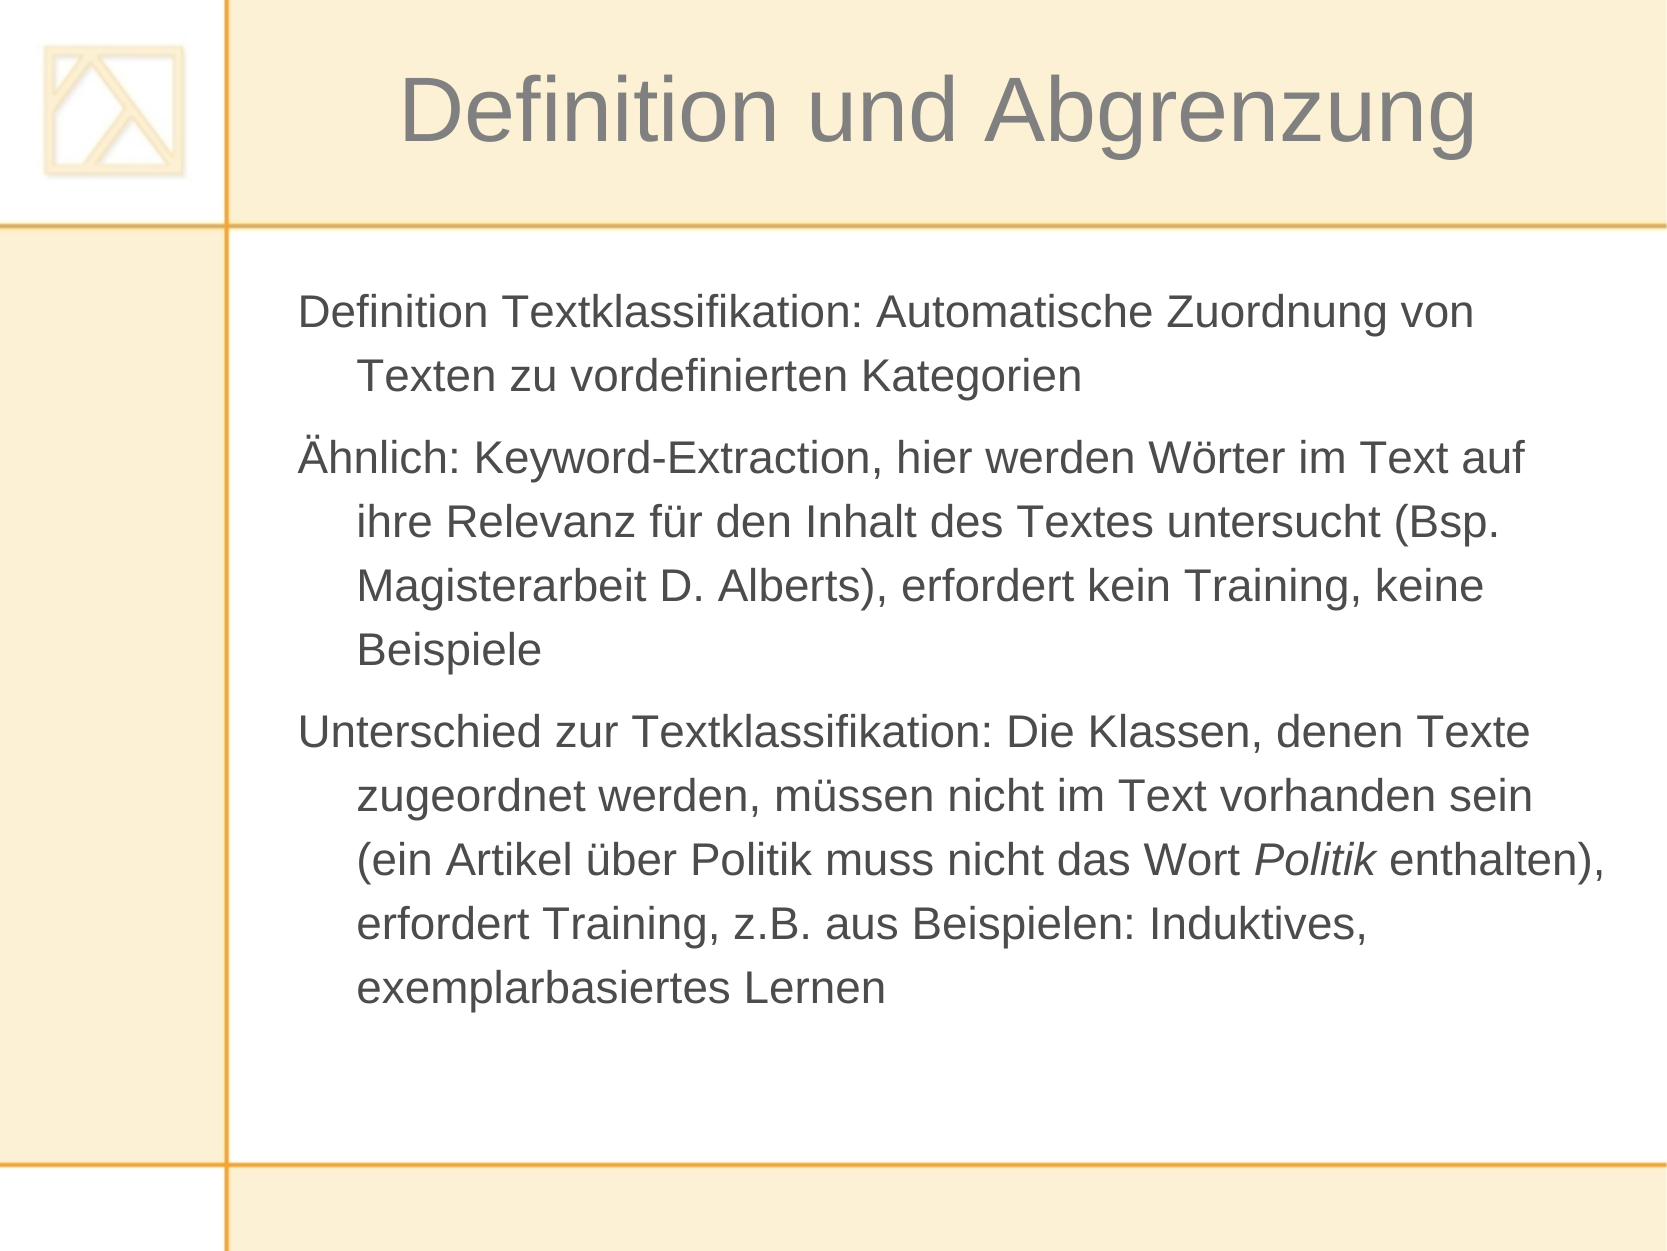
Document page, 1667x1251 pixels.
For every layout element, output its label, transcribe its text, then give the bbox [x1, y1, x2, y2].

list Definition Textklassifikation: Automatische Zuordnung von Texten zu vordefinierten Kategorien Ähnlich: Keyword-Extraction, hier werden Wörter im Text auf ihre Relevanz für den Inhalt des Textes untersucht (Bsp. Magisterarbeit D. Alberts), erfordert kein Training, keine Beispiele Unterschied zur Textklassifikation: Die Klassen, denen Texte zugeordnet werden, müssen nicht im Text vorhanden sein (ein Artikel über Politik muss nicht das Wort Politik enthalten), erfordert Training, z.B. aus Beispielen: Induktives, exemplarbasiertes Lernen [268, 273, 1611, 1099]
title Definition und Abgrenzung [268, 6, 1611, 216]
picture [0, 0, 1667, 1251]
